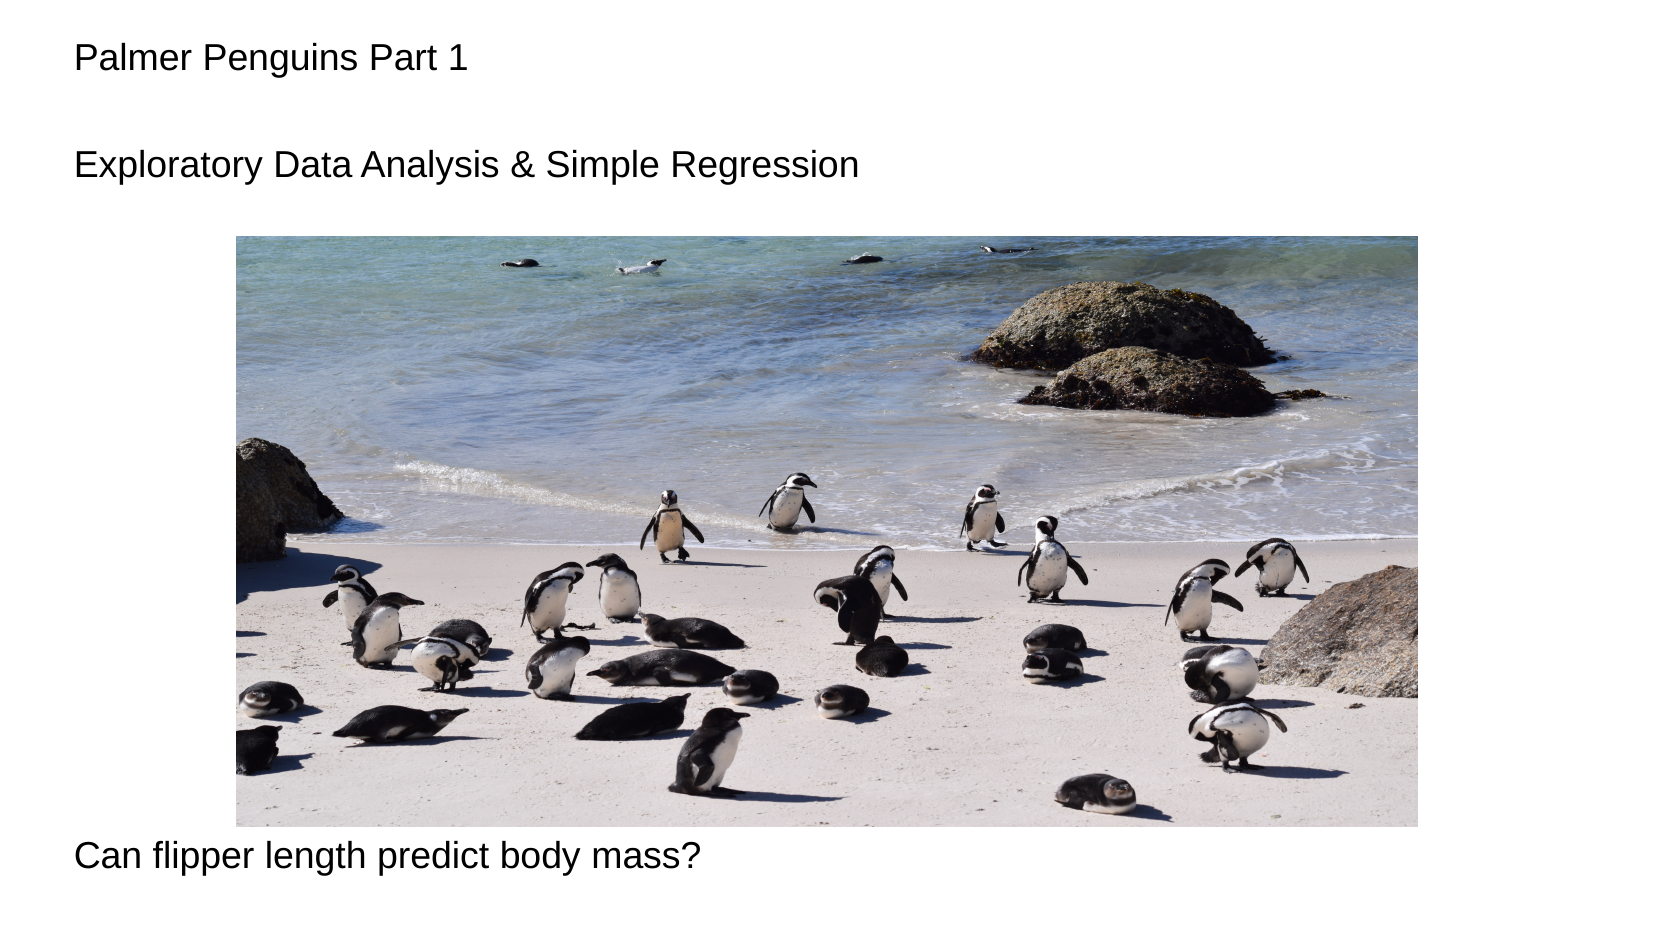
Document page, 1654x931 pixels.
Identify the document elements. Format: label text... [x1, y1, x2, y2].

picture [236, 236, 1418, 826]
text_box Exploratory Data Analysis & Simple Regression [59, 135, 1123, 225]
text_box Can flipper length predict body mass? [59, 826, 1595, 916]
text_box Palmer Penguins Part 1 [59, 29, 1123, 135]
